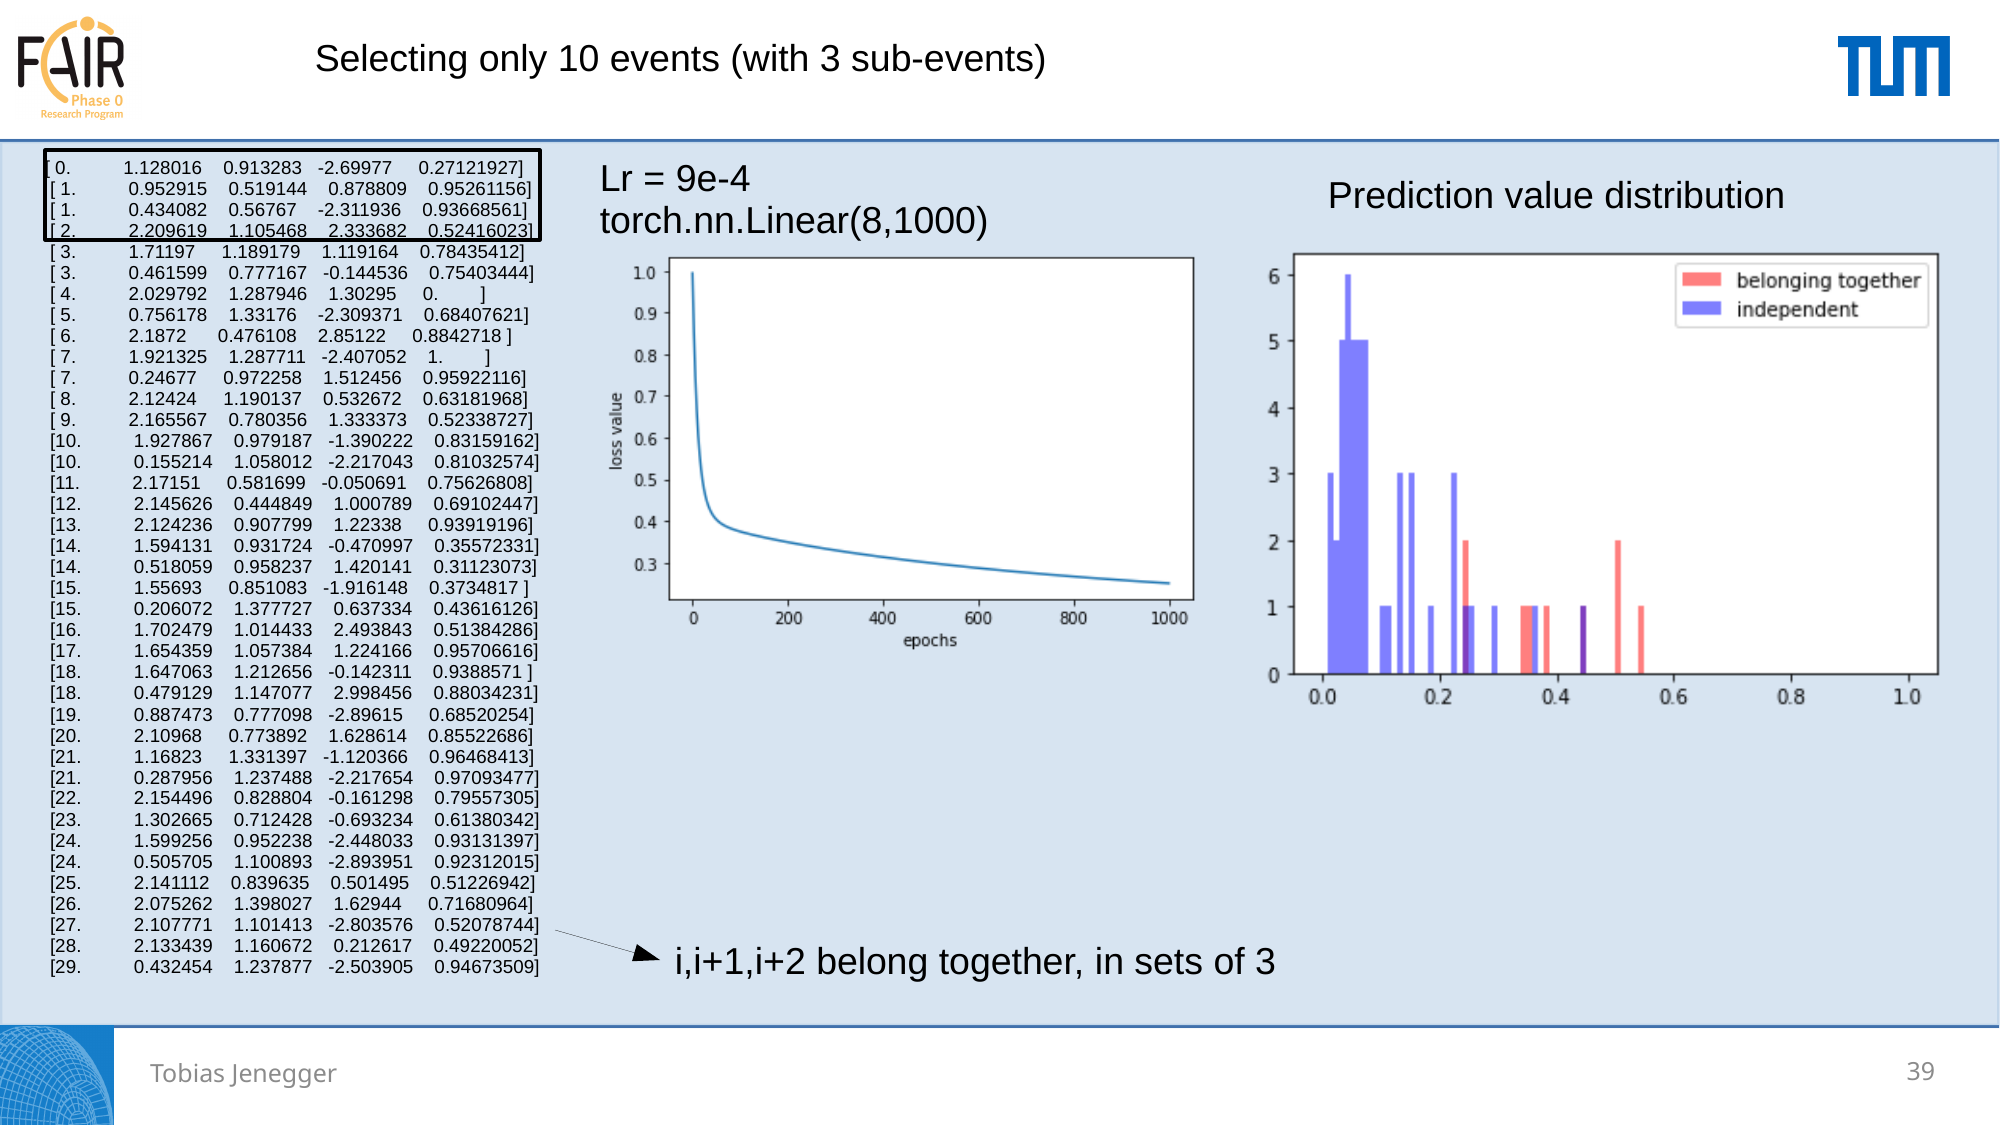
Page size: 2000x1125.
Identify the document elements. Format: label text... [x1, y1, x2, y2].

text_box Prediction value distribution [1313, 167, 1899, 225]
text_box [338, 194, 600, 267]
text_box Lr = 9e-4 torch.nn.Linear(8,1000) [585, 149, 1201, 249]
text_box i,i+1,i+2 belong together, in sets of 3 [660, 933, 1861, 991]
text_box [1201, 194, 1614, 267]
picture [600, 248, 1204, 659]
picture [1253, 242, 1951, 721]
picture [1838, 36, 1950, 96]
text_box [ 0. 1.128016 0.913283 -2.69977 0.27121927] [ 1. 0.952915 0.519144 0.878809 0.95261156] [ 1. 0.434082 0.56767 -2.311936 0.93668561] [ 2. 2.209619 1.105468 2.333682 0.52416023] [ 3. 1.71197 1.189179 1.119164 0.78435412] [ 3. 0.461599 0.777167 -0.144536 0.75403444] [ 4. 2.029792 1.287946 1.30295 0. ] [ 5. 0.756178 1.33176 -2.309371 0.68407621] [ 6. 2.1872 0.476108 2.85122 0.8842718 ] [ 7. 1.921325 1.287711 -2.407052 1. ] [ 7. 0.24677 0.972258 1.512456 0.95922116] [ 8. 2.12424 1.190137 0.532672 0.63181968] [ 9. 2.165567 0.780356 1.333373 0.52338727] [10. 1.927867 0.979187 -1.390222 0.83159162] [10. 0.155214 1.058012 -2.217043 0.81032574] [11. 2.17151 0.581699 -0.050691 0.75626808] [12. 2.145626 0.444849 1.000789 0.69102447] [13. 2.124236 0.907799 1.22338 0.93919196] [14. 1.594131 0.931724 -0.470997 0.35572331] [14. 0.518059 0.958237 1.420141 0.31123073] [15. 1.55693 0.851083 -1.916148 0.3734817 ] [15. 0.206072 1.377727 0.637334 0.43616126] [16. 1.702479 1.014433 2.493843 0.51384286] [17. 1.654359 1.057384 1.224166 0.95706616] [18. 1.647063 1.212656 -0.142311 0.9388571 ] [18. 0.479129 1.147077 2.998456 0.88034231] [19. 0.887473 0.777098 -2.89615 0.68520254] [20. 2.10968 0.773892 1.628614 0.85522686] [21. 1.16823 1.331397 -1.120366 0.96468413] [21. 0.287956 1.237488 -2.217654 0.97093477] [22. 2.154496 0.828804 -0.161298 0.79557305] [23. 1.302665 0.712428 -0.693234 0.61380342] [24. 1.599256 0.952238 -2.448033 0.93131397] [24. 0.505705 1.100893 -2.893951 0.92312015] [25. 2.141112 0.839635 0.501495 0.51226942] [26. 2.075262 1.398027 1.62944 0.71680964] [27. 2.107771 1.101413 -2.803576 0.52078744] [28. 2.133439 1.160672 0.212617 0.49220052] [29. 0.432454 1.237877 -2.503905 0.94673509] [30, 149, 1306, 985]
text_box [ 0. 1.128016 0.913283 -2.69977 0.27121927] [ 1. 0.952915 0.519144 0.878809 0.95261156] [ 1. 0.434082 0.56767 -2.311936 0.93668561] [ 2. 2.209619 1.105468 2.333682 0.52416023] [ 3. 1.71197 1.189179 1.119164 0.78435412] [ 3. 0.461599 0.777167 -0.144536 0.75403444] [ 4. 2.029792 1.287946 1.30295 0. ] [ 5. 0.756178 1.33176 -2.309371 0.68407621] [ 6. 2.1872 0.476108 2.85122 0.8842718 ] [ 7. 1.921325 1.287711 -2.407052 1. ] [ 7. 0.24677 0.972258 1.512456 0.95922116] [ 8. 2.12424 1.190137 0.532672 0.63181968] [ 9. 2.165567 0.780356 1.333373 0.52338727] [10. 1.927867 0.979187 -1.390222 0.83159162] [10. 0.155214 1.058012 -2.217043 0.81032574] [11. 2.17151 0.581699 -0.050691 0.75626808] [12. 2.145626 0.444849 1.000789 0.69102447] [13. 2.124236 0.907799 1.22338 0.93919196] [14. 1.594131 0.931724 -0.470997 0.35572331] [14. 0.518059 0.958237 1.420141 0.31123073] [15. 1.55693 0.851083 -1.916148 0.3734817 ] [15. 0.206072 1.377727 0.637334 0.43616126] [16. 1.702479 1.014433 2.493843 0.51384286] [17. 1.654359 1.057384 1.224166 0.95706616] [18. 1.647063 1.212656 -0.142311 0.9388571 ] [18. 0.479129 1.147077 2.998456 0.88034231] [19. 0.887473 0.777098 -2.89615 0.68520254] [20. 2.10968 0.773892 1.628614 0.85522686] [21. 1.16823 1.331397 -1.120366 0.96468413] [21. 0.287956 1.237488 -2.217654 0.97093477] [22. 2.154496 0.828804 -0.161298 0.79557305] [23. 1.302665 0.712428 -0.693234 0.61380342] [24. 1.599256 0.952238 -2.448033 0.93131397] [24. 0.505705 1.100893 -2.893951 0.92312015] [25. 2.141112 0.839635 0.501495 0.51226942] [26. 2.075262 1.398027 1.62944 0.71680964] [27. 2.107771 1.101413 -2.803576 0.52078744] [28. 2.133439 1.160672 0.212617 0.49220052] [29. 0.432454 1.237877 -2.503905 0.94673509] [47, 152, 538, 238]
picture [0, 1025, 114, 1125]
text_box Selecting only 10 events (with 3 sub-events) [300, 29, 1726, 87]
picture [15, 15, 142, 120]
text_box [338, 194, 538, 238]
